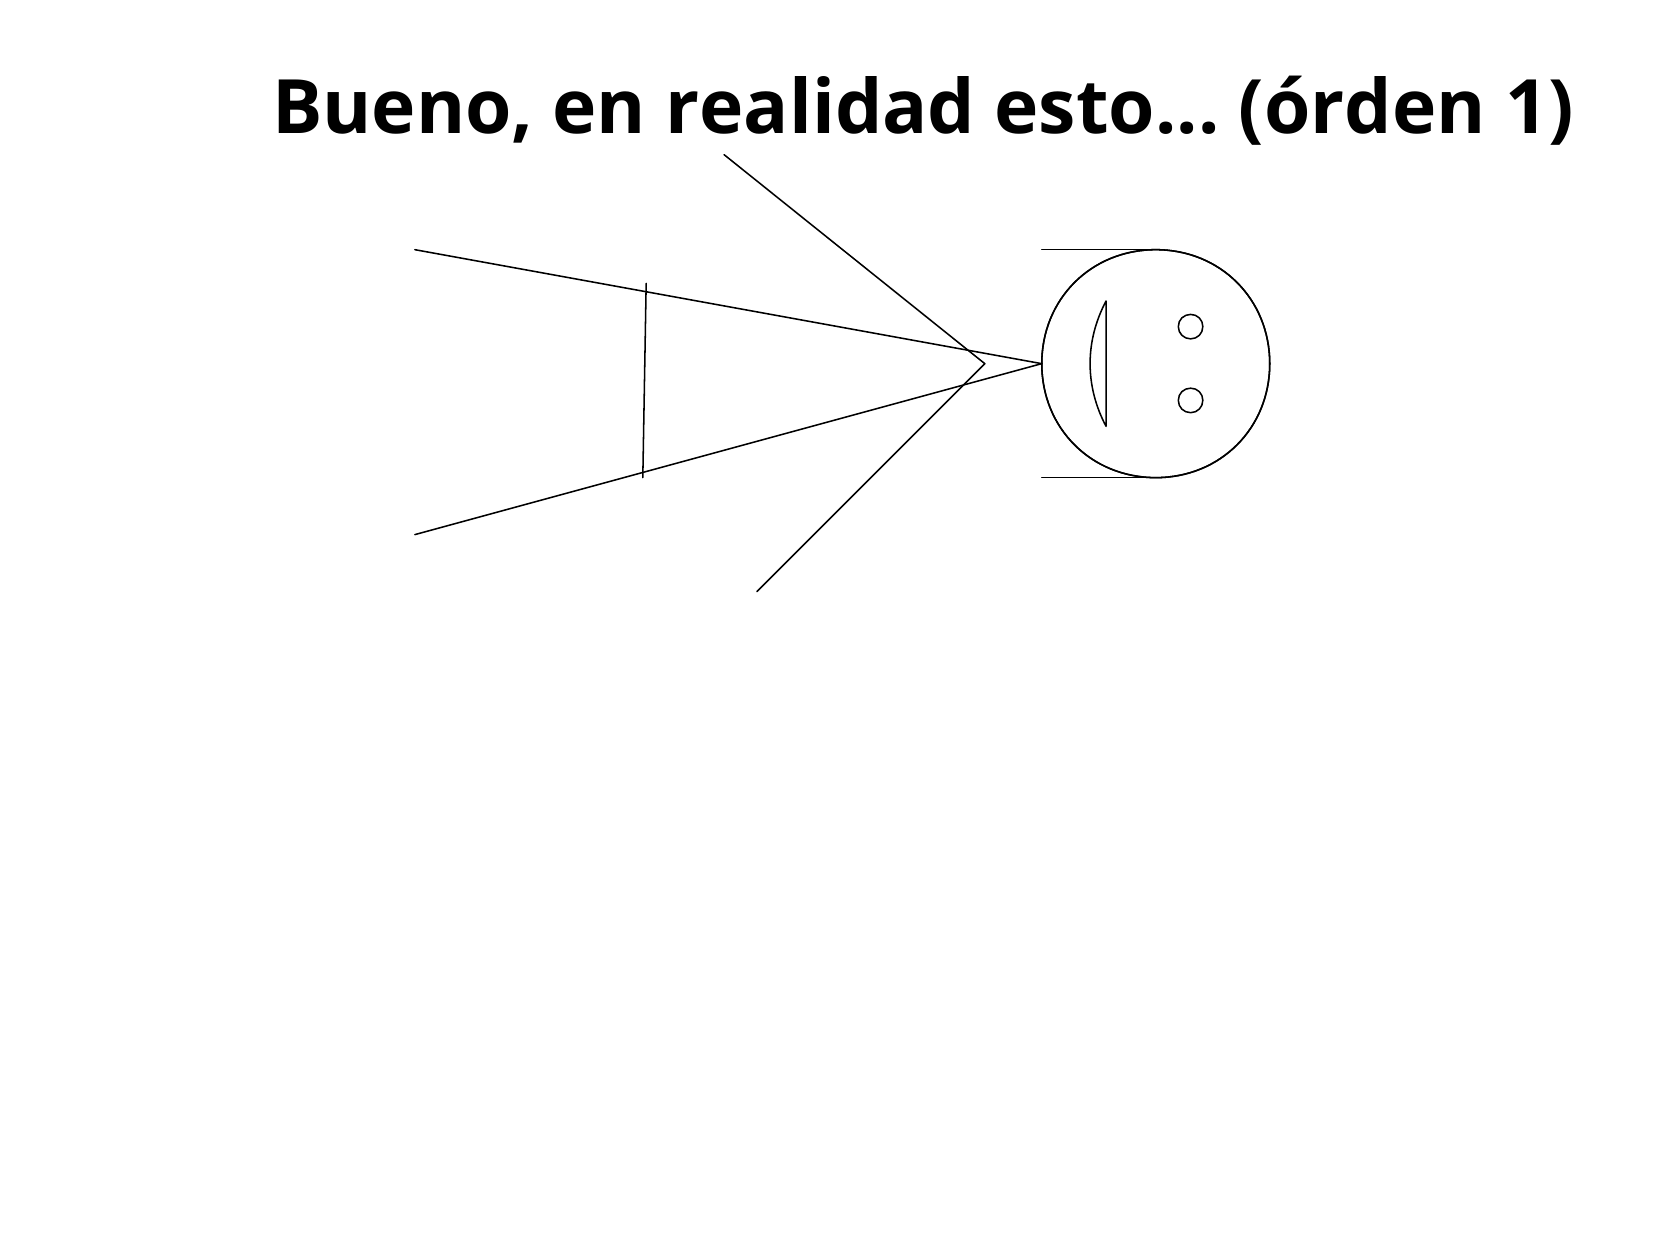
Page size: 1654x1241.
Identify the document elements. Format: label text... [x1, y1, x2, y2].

text_box [414, 197, 1270, 592]
title Bueno, en realidad esto... (órden 1) [86, 2, 1575, 197]
